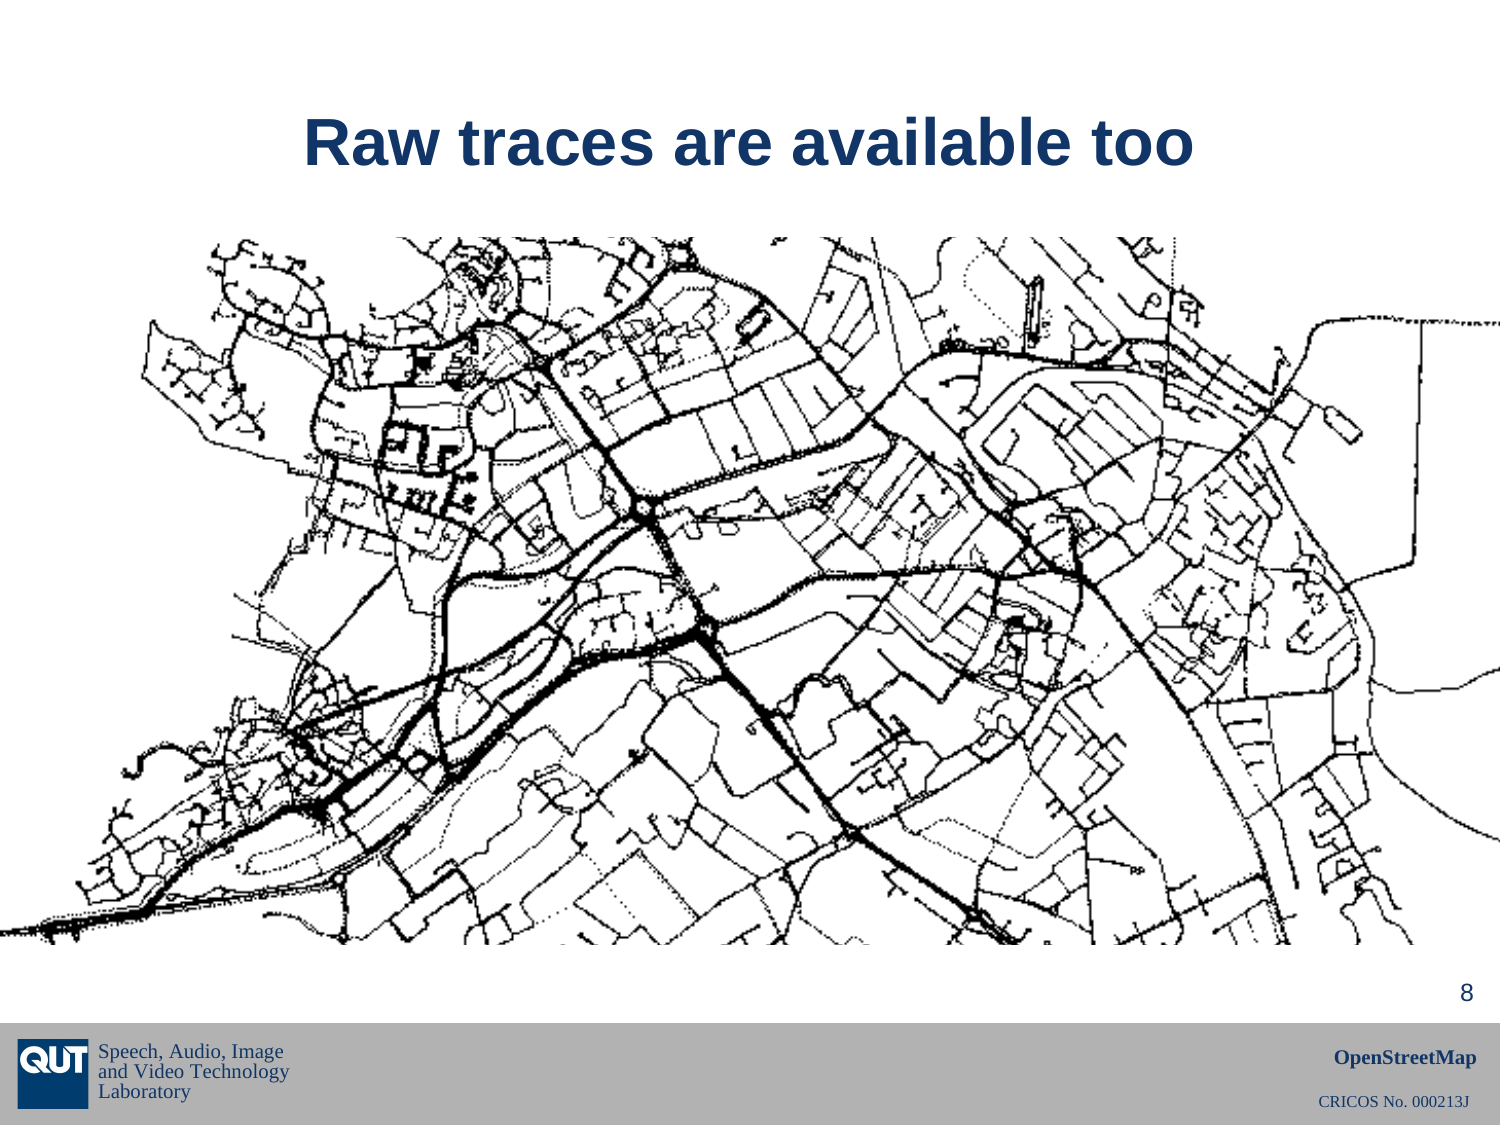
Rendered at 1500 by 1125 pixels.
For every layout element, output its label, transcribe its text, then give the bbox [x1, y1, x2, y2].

title Raw traces are available too [74, 44, 1425, 233]
picture [17, 1039, 89, 1109]
picture [0, 237, 1500, 945]
